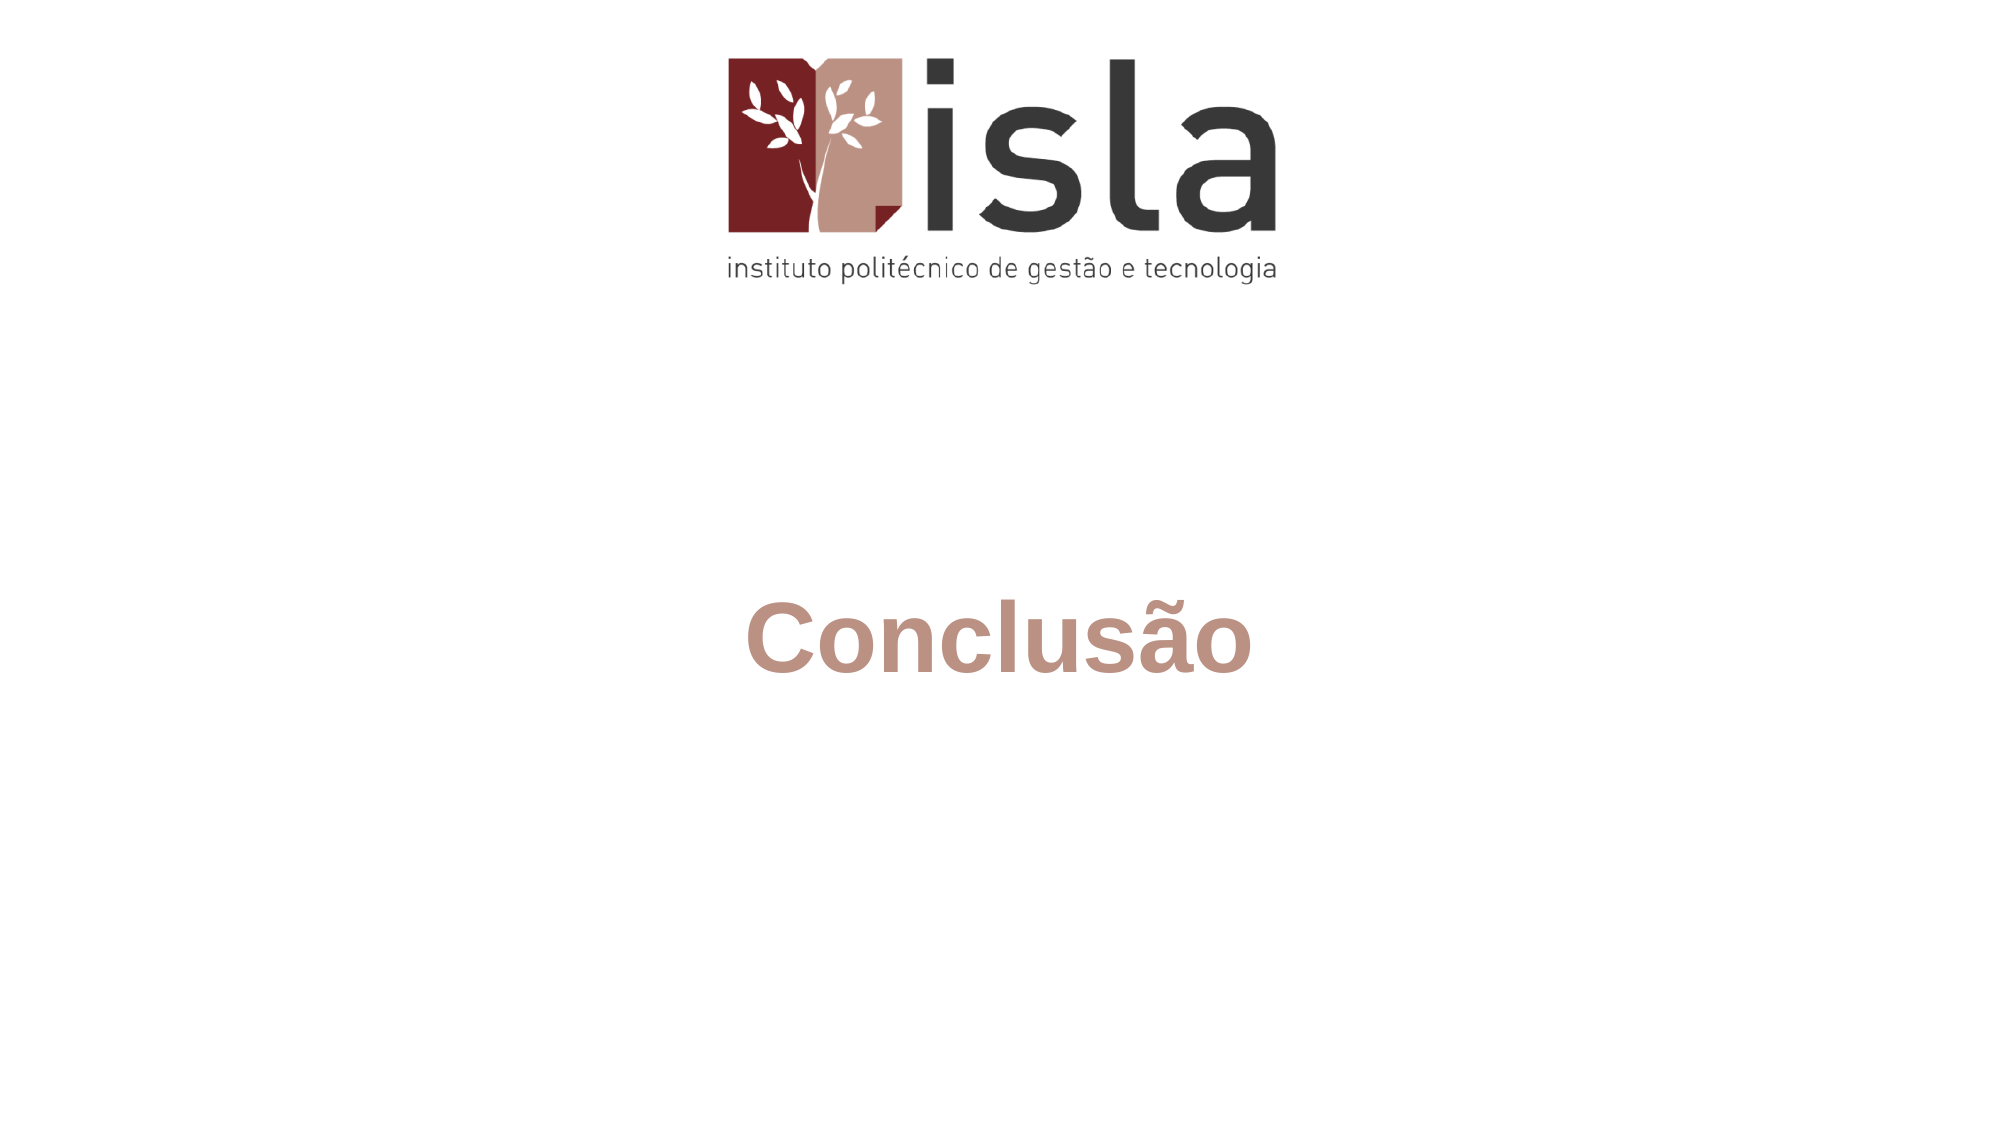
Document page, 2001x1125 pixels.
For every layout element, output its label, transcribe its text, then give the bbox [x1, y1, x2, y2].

title Conclusão [212, 416, 1788, 867]
